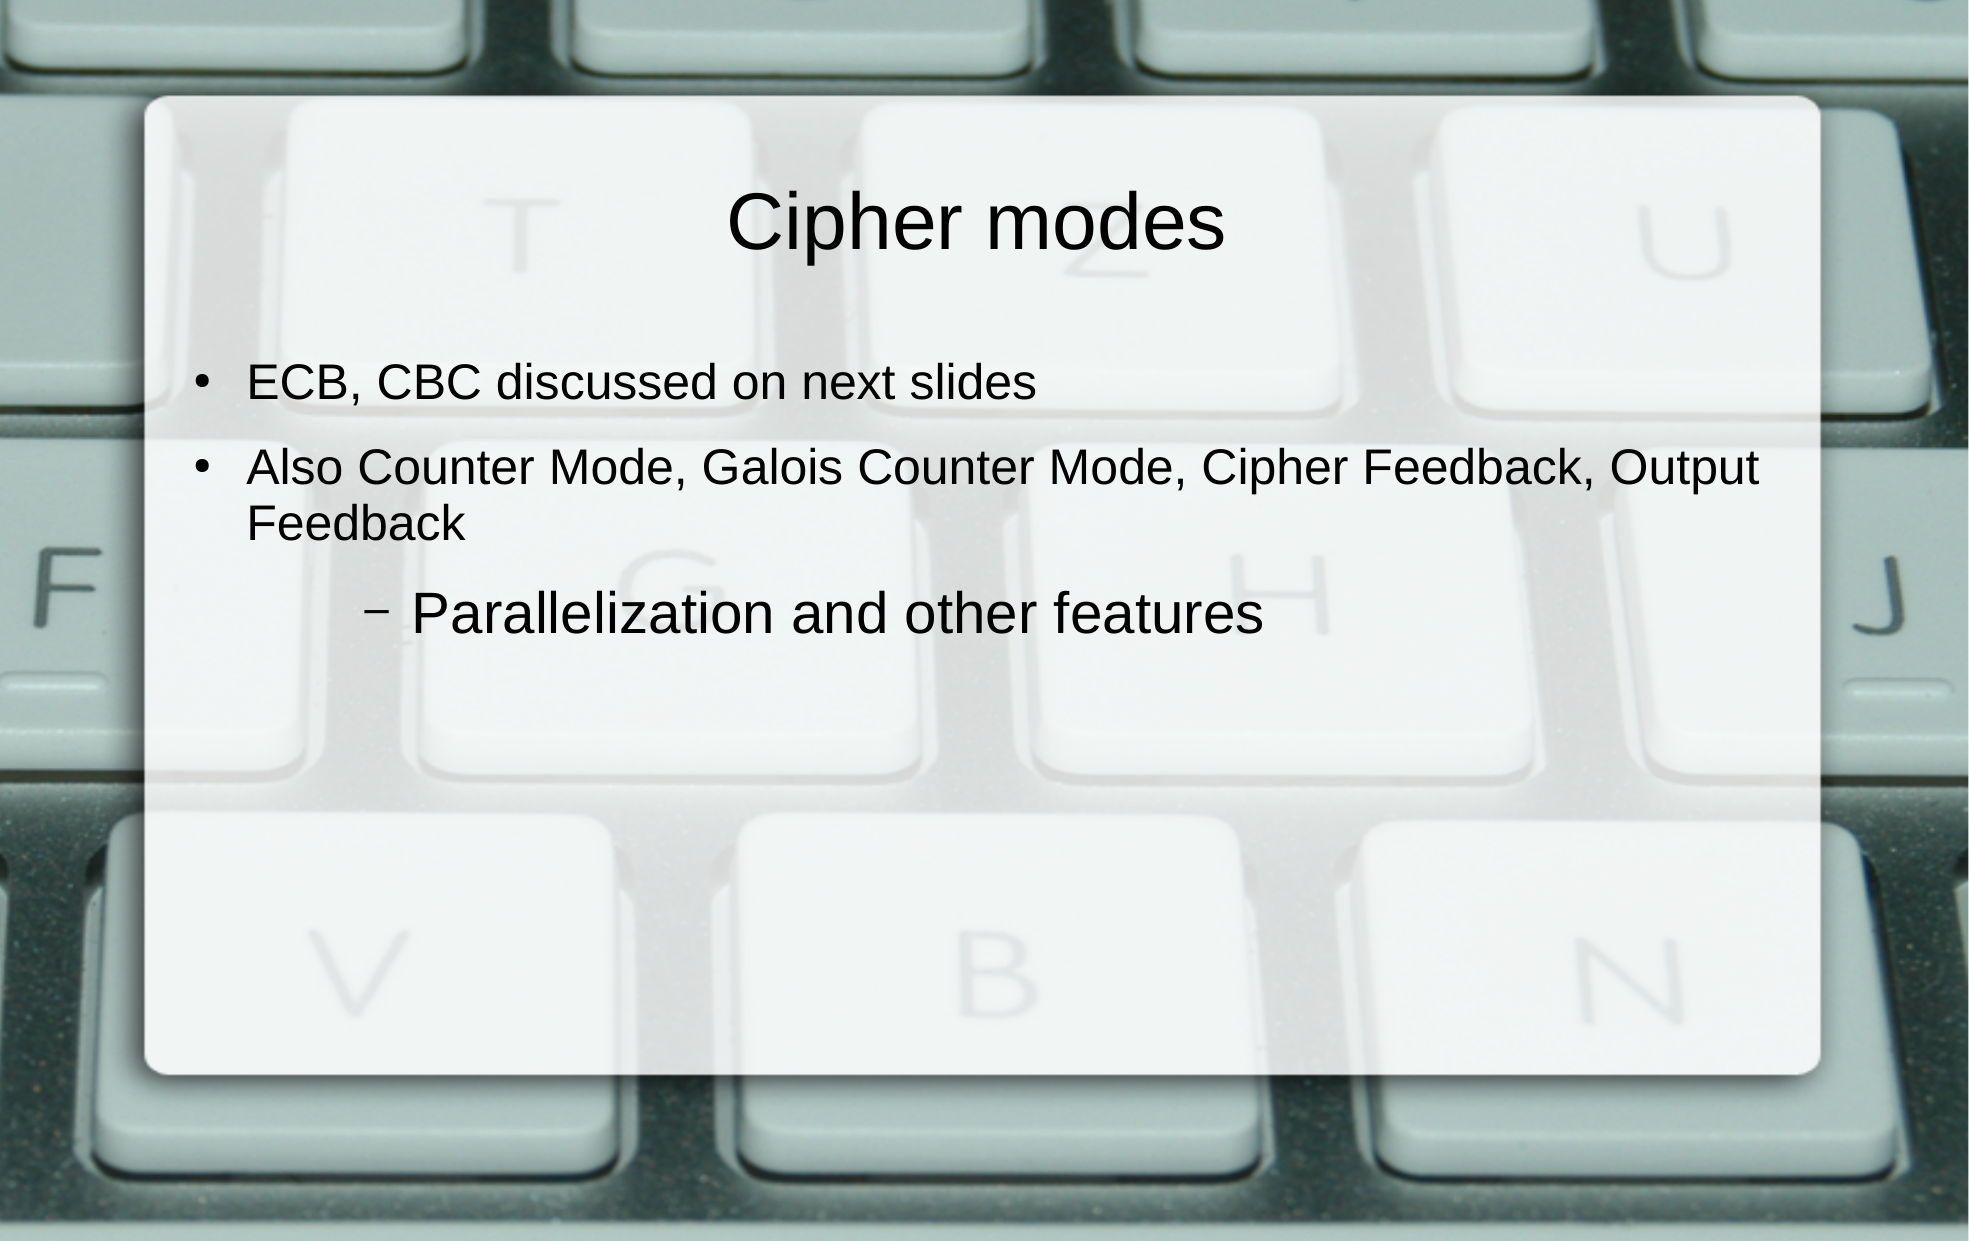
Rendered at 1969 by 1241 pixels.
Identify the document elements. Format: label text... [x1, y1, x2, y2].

title Cipher modes [161, 117, 1793, 325]
list ECB, CBC discussed on next slides Also Counter Mode, Galois Counter Mode, Cipher Feedback, Output Feedback Parallelization and other features [175, 354, 1793, 1074]
picture [0, 0, 1969, 1241]
